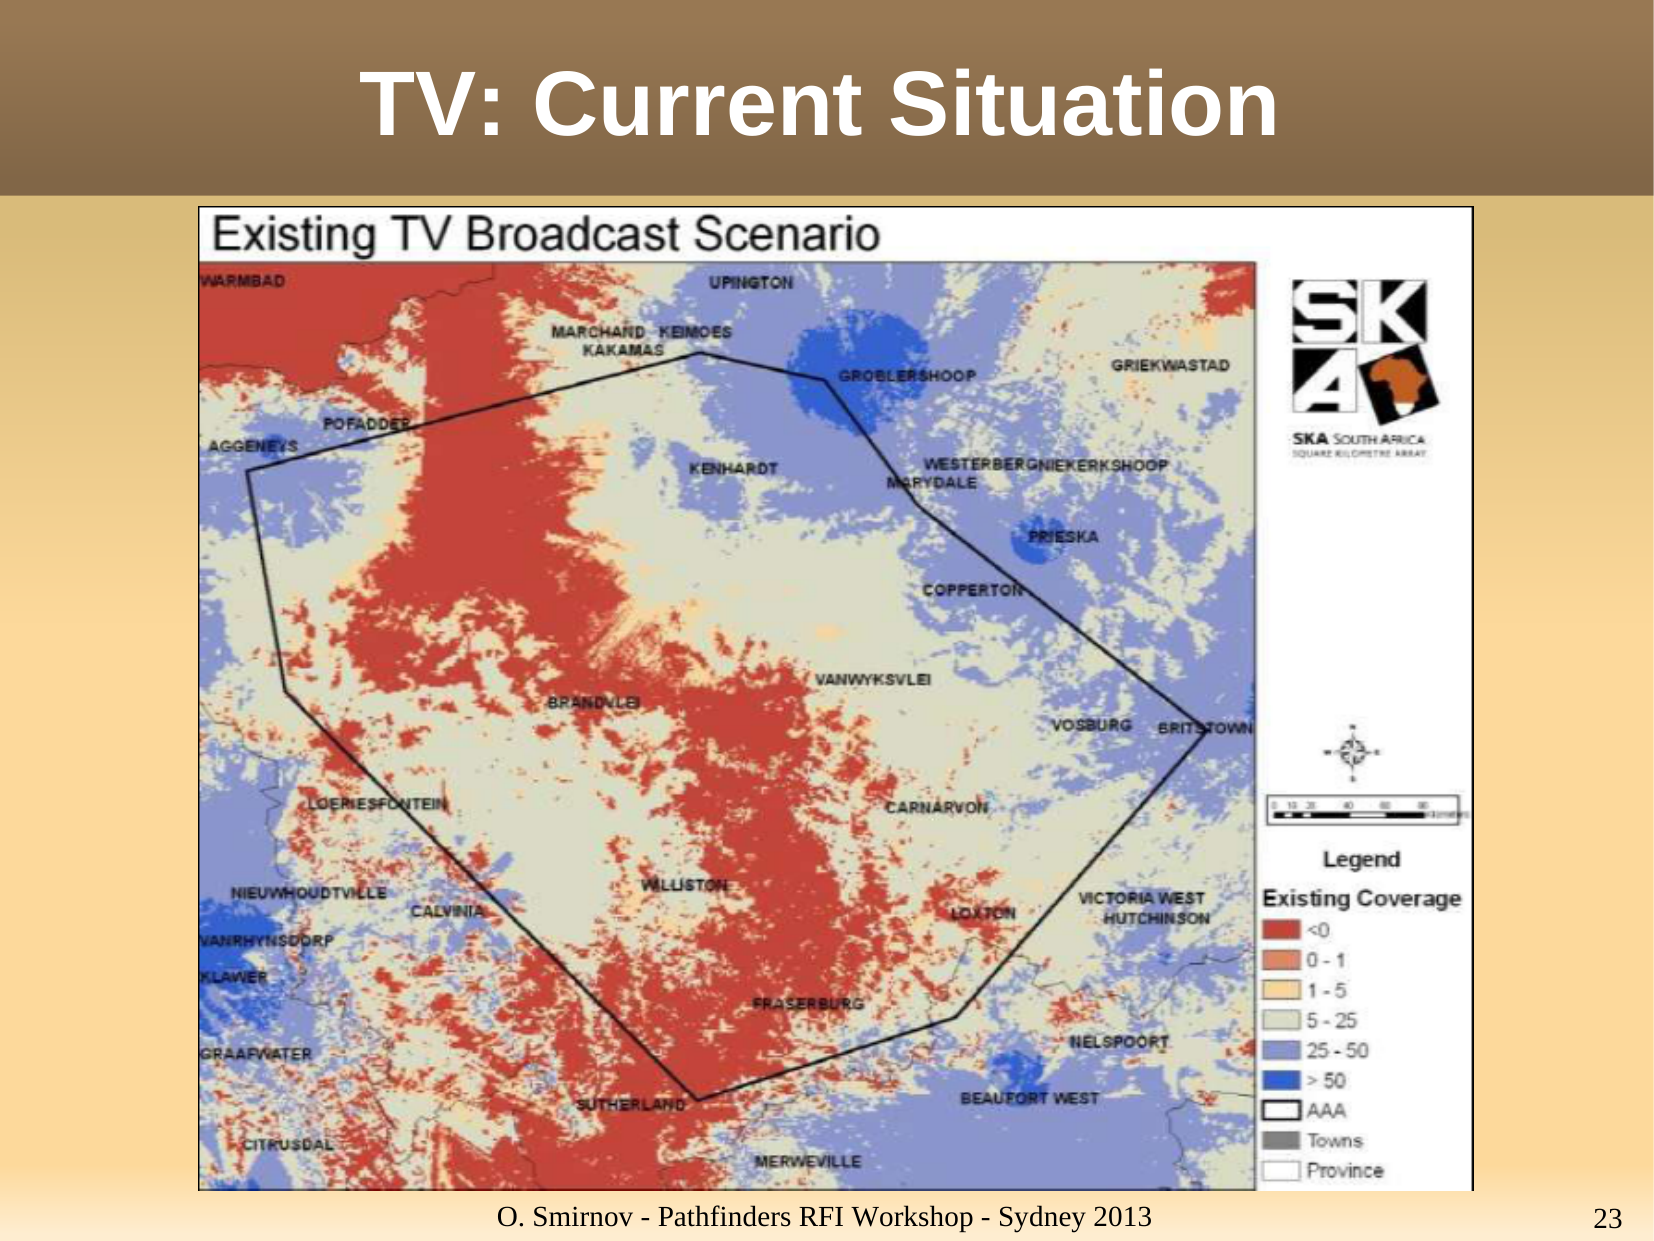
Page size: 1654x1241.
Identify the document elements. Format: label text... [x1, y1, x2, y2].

title TV: Current Situation [76, 0, 1565, 208]
picture [0, 0, 1654, 1241]
